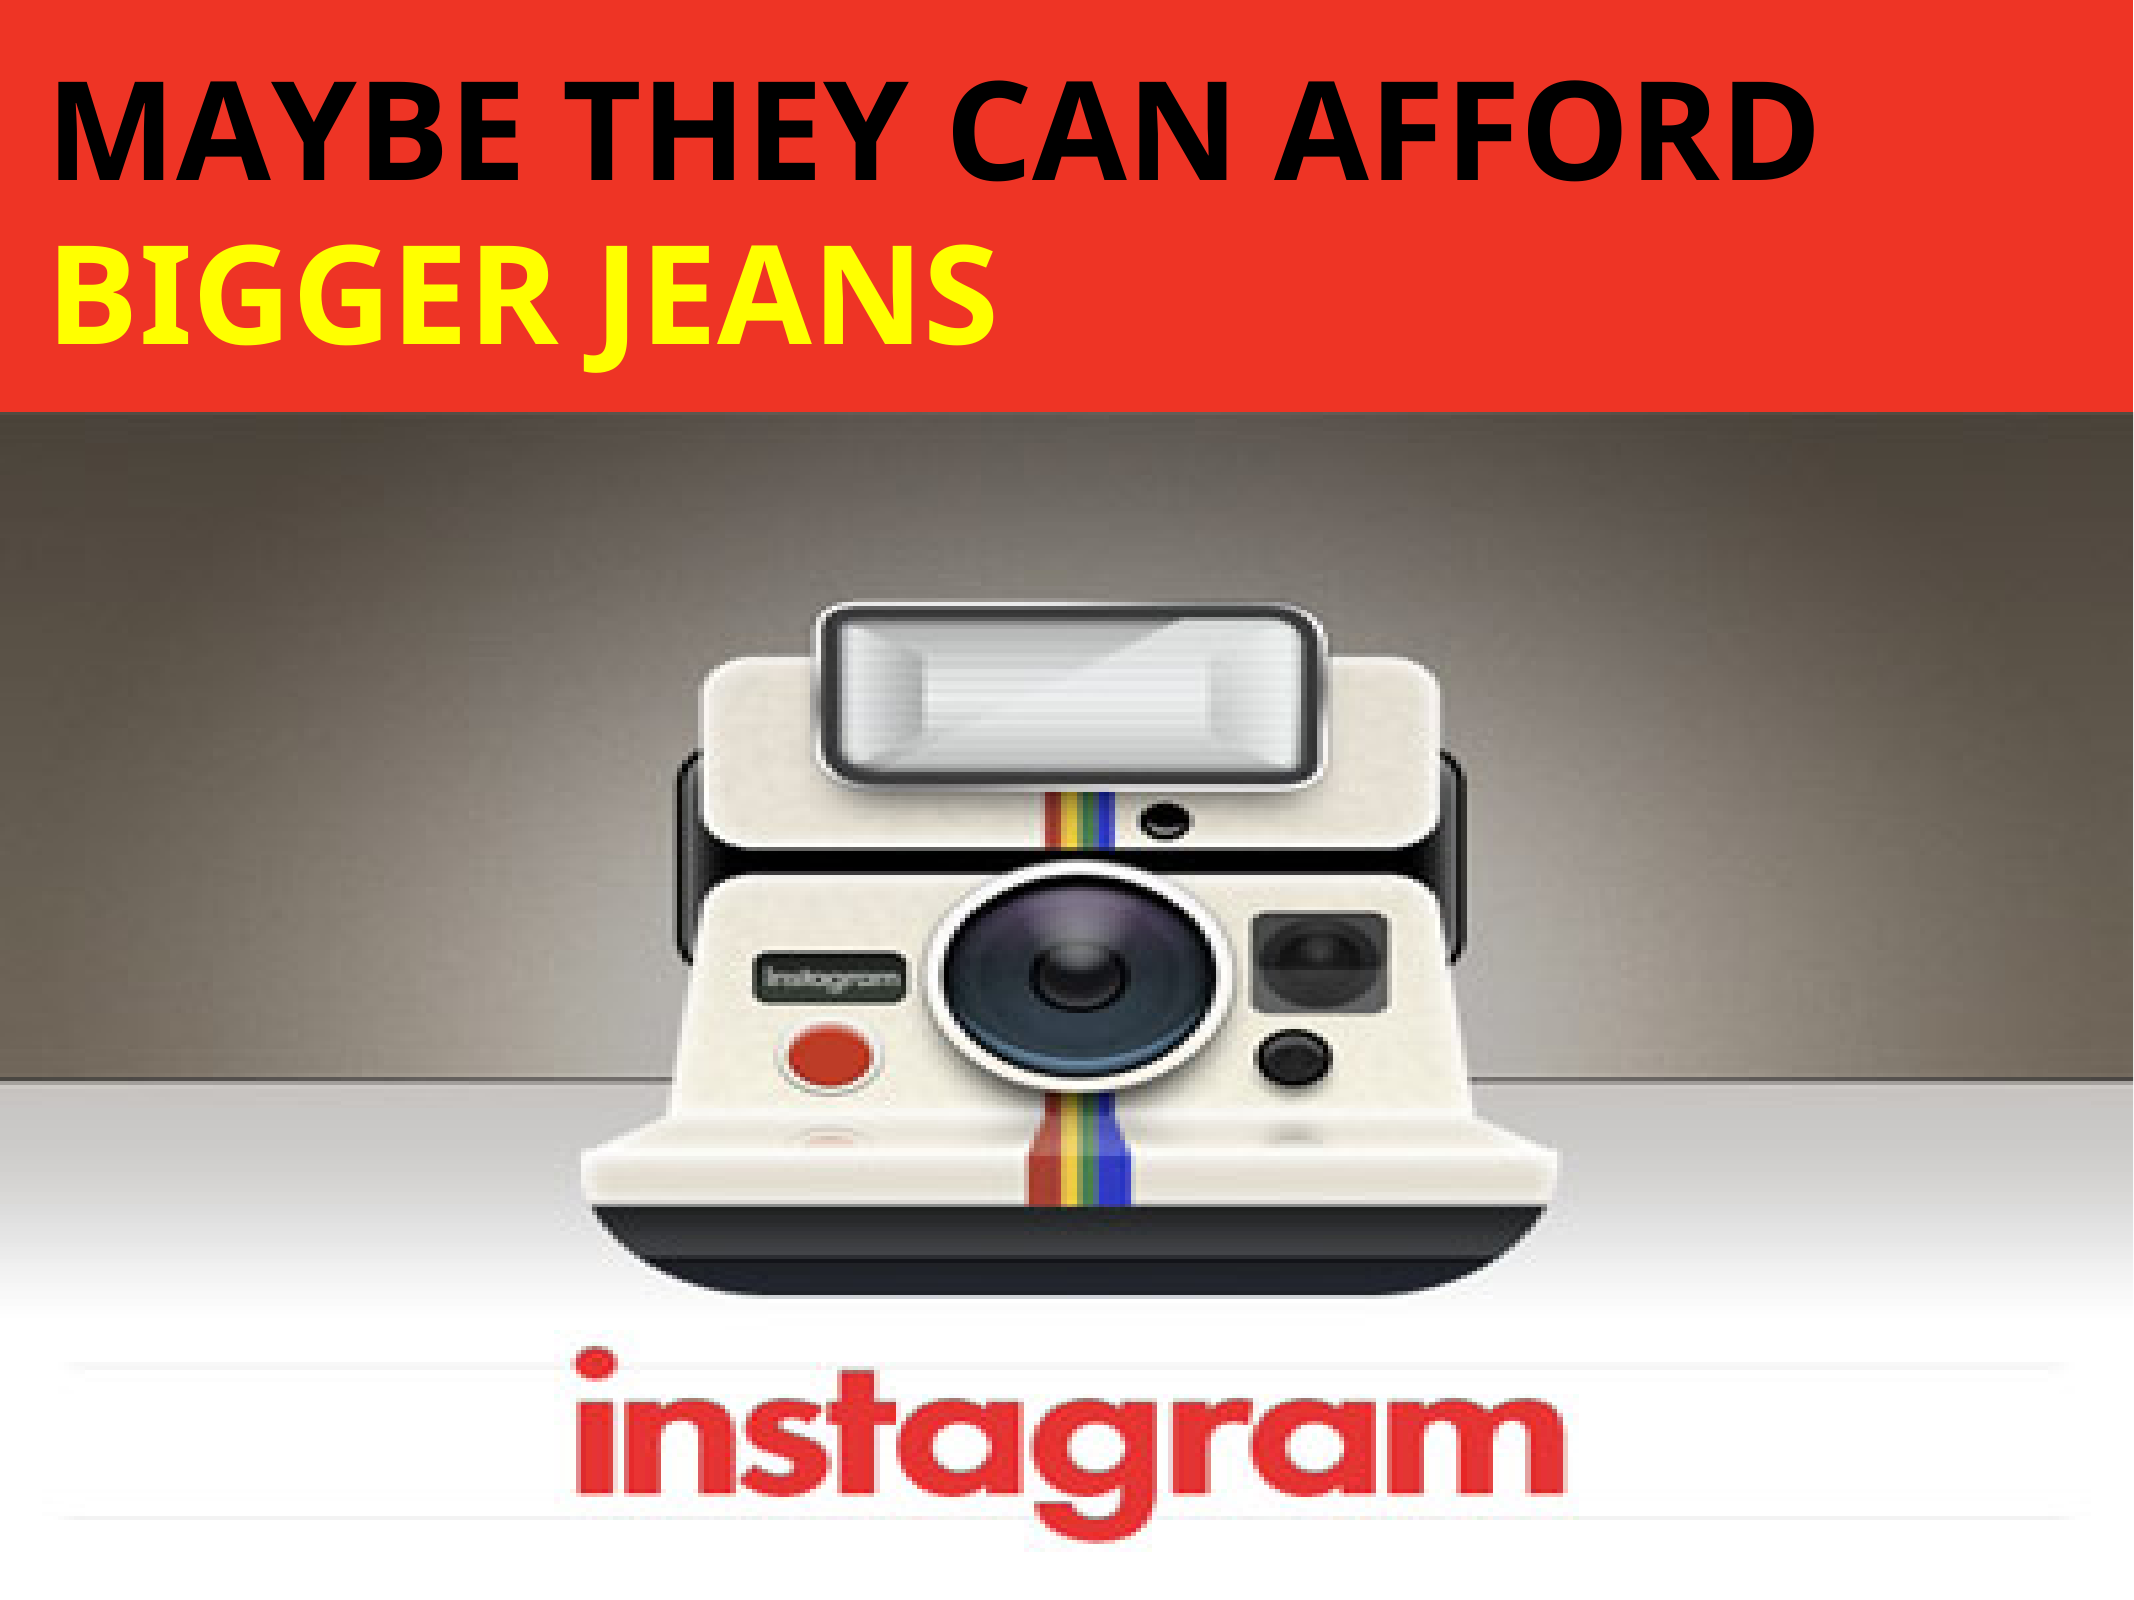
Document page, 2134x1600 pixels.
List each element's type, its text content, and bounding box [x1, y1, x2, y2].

text_box MAYBE THEY CAN AFFORD BIGGER JEANS [37, 42, 2129, 412]
picture [0, 412, 2134, 1600]
